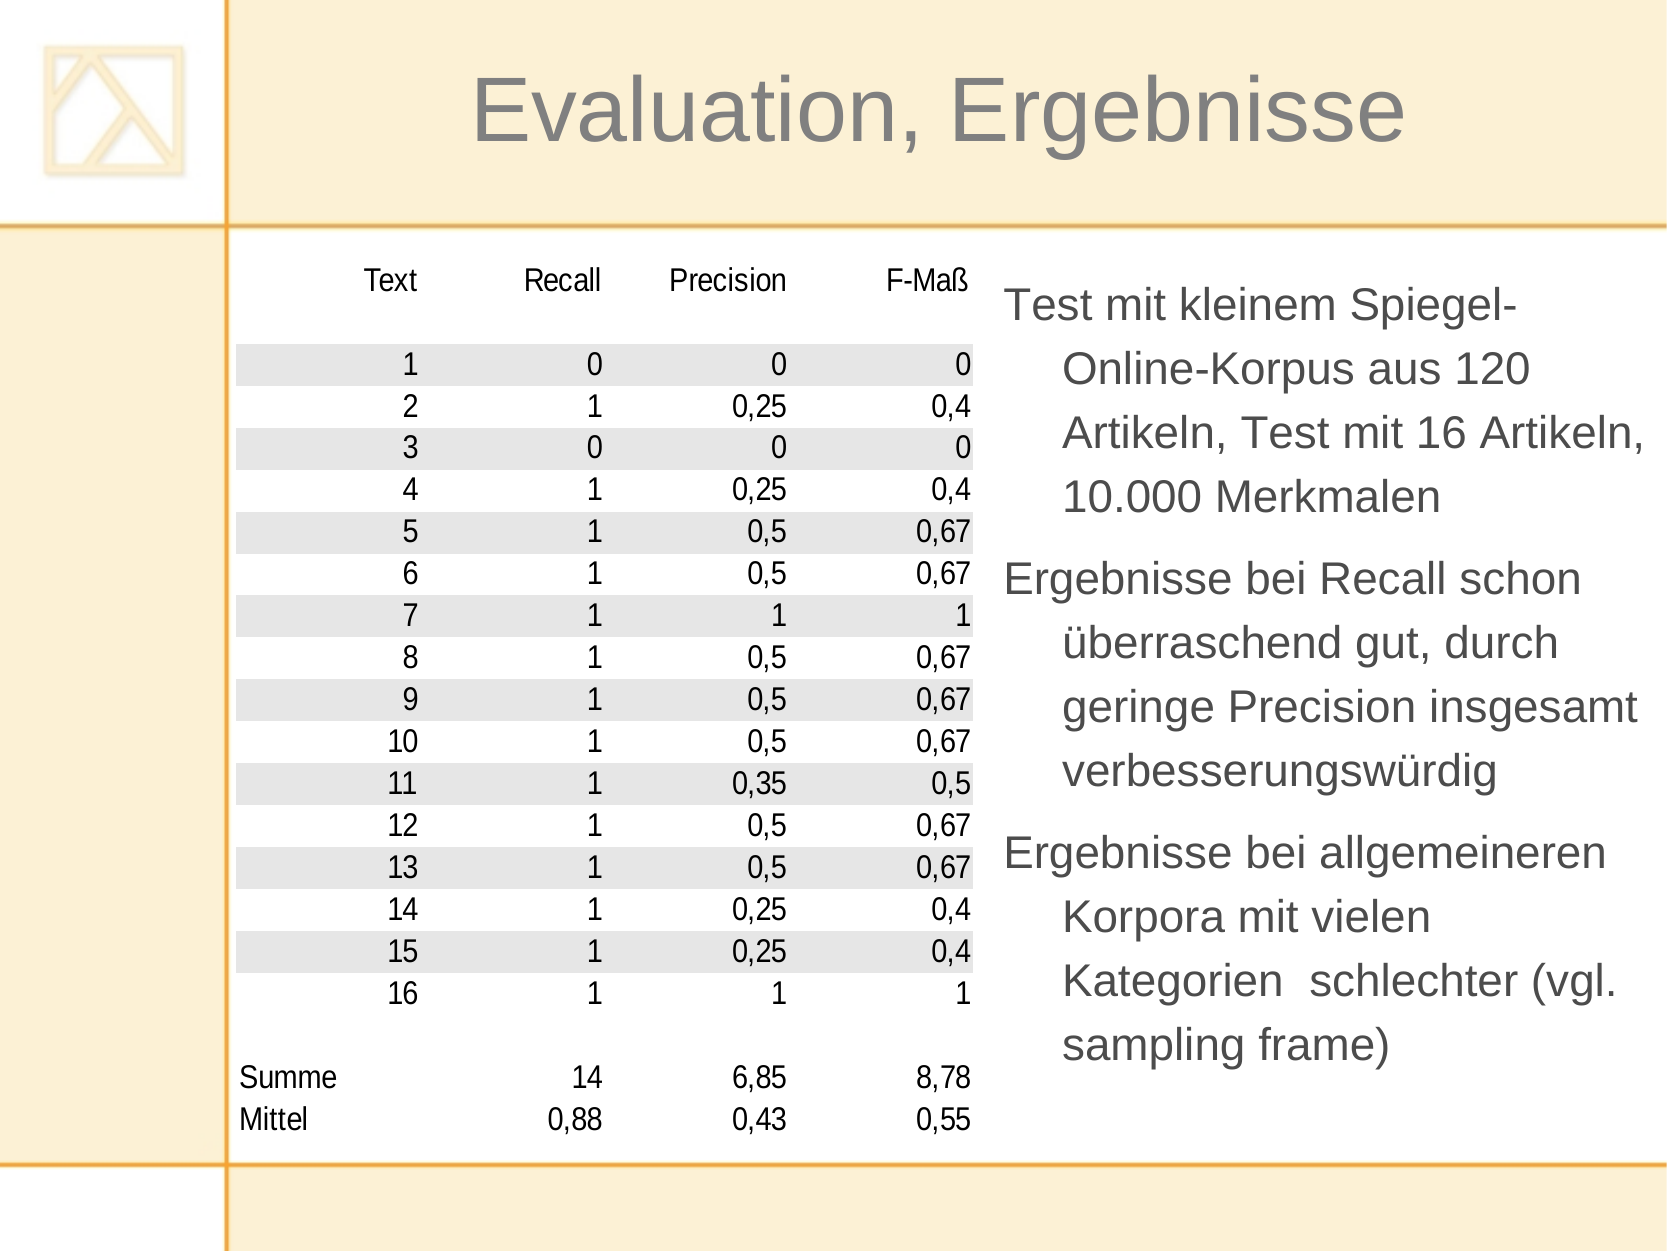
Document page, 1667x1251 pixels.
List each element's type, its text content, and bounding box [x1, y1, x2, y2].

chart [236, 259, 977, 1146]
title Evaluation, Ergebnisse [268, 0, 1611, 232]
list Test mit kleinem Spiegel-Online-Korpus aus 120 Artikeln, Test mit 16 Artikeln, 10.000 Merkmalen Ergebnisse bei Recall schon überraschend gut, durch geringe Precision insgesamt verbesserungswürdig Ergebnisse bei allgemeineren Korpora mit vielen Kategorien schlechter (vgl. sampling frame) [977, 265, 1654, 1123]
picture [0, 0, 1667, 1251]
